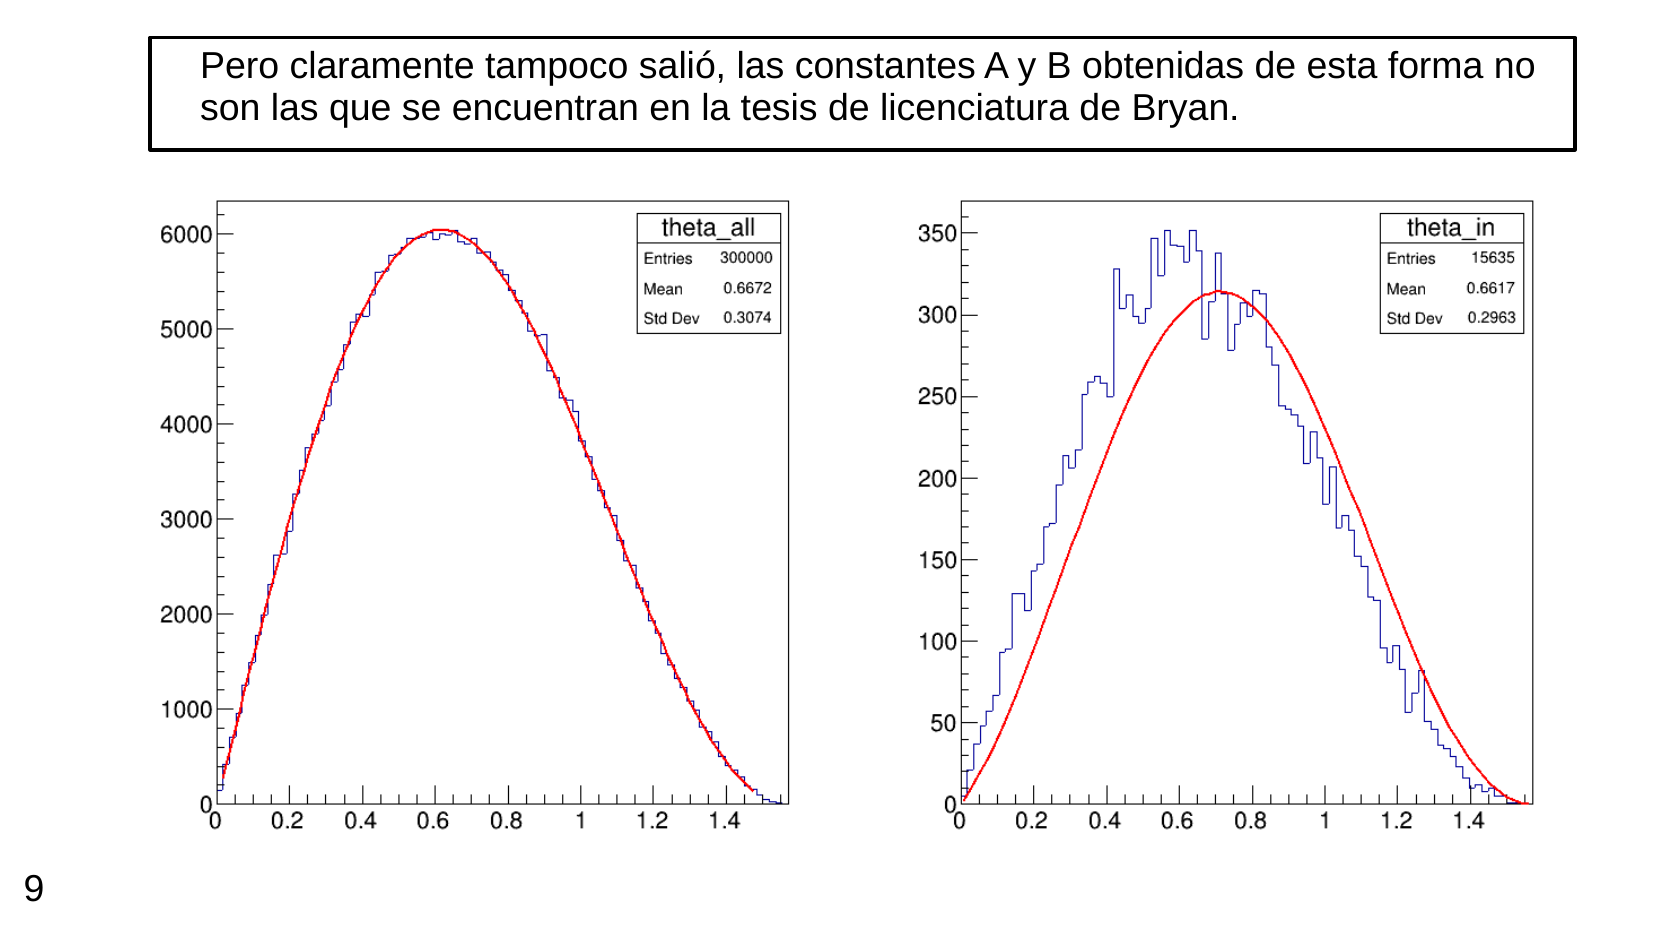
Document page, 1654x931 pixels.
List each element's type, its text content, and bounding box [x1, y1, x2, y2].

picture [150, 187, 1556, 842]
text_box <number> [8, 860, 638, 931]
text_box Pero claramente tampoco salió, las constantes A y B obtenidas de esta forma no son las que se encuentran en la tesis de licenciatura de Bryan. [150, 37, 1576, 151]
